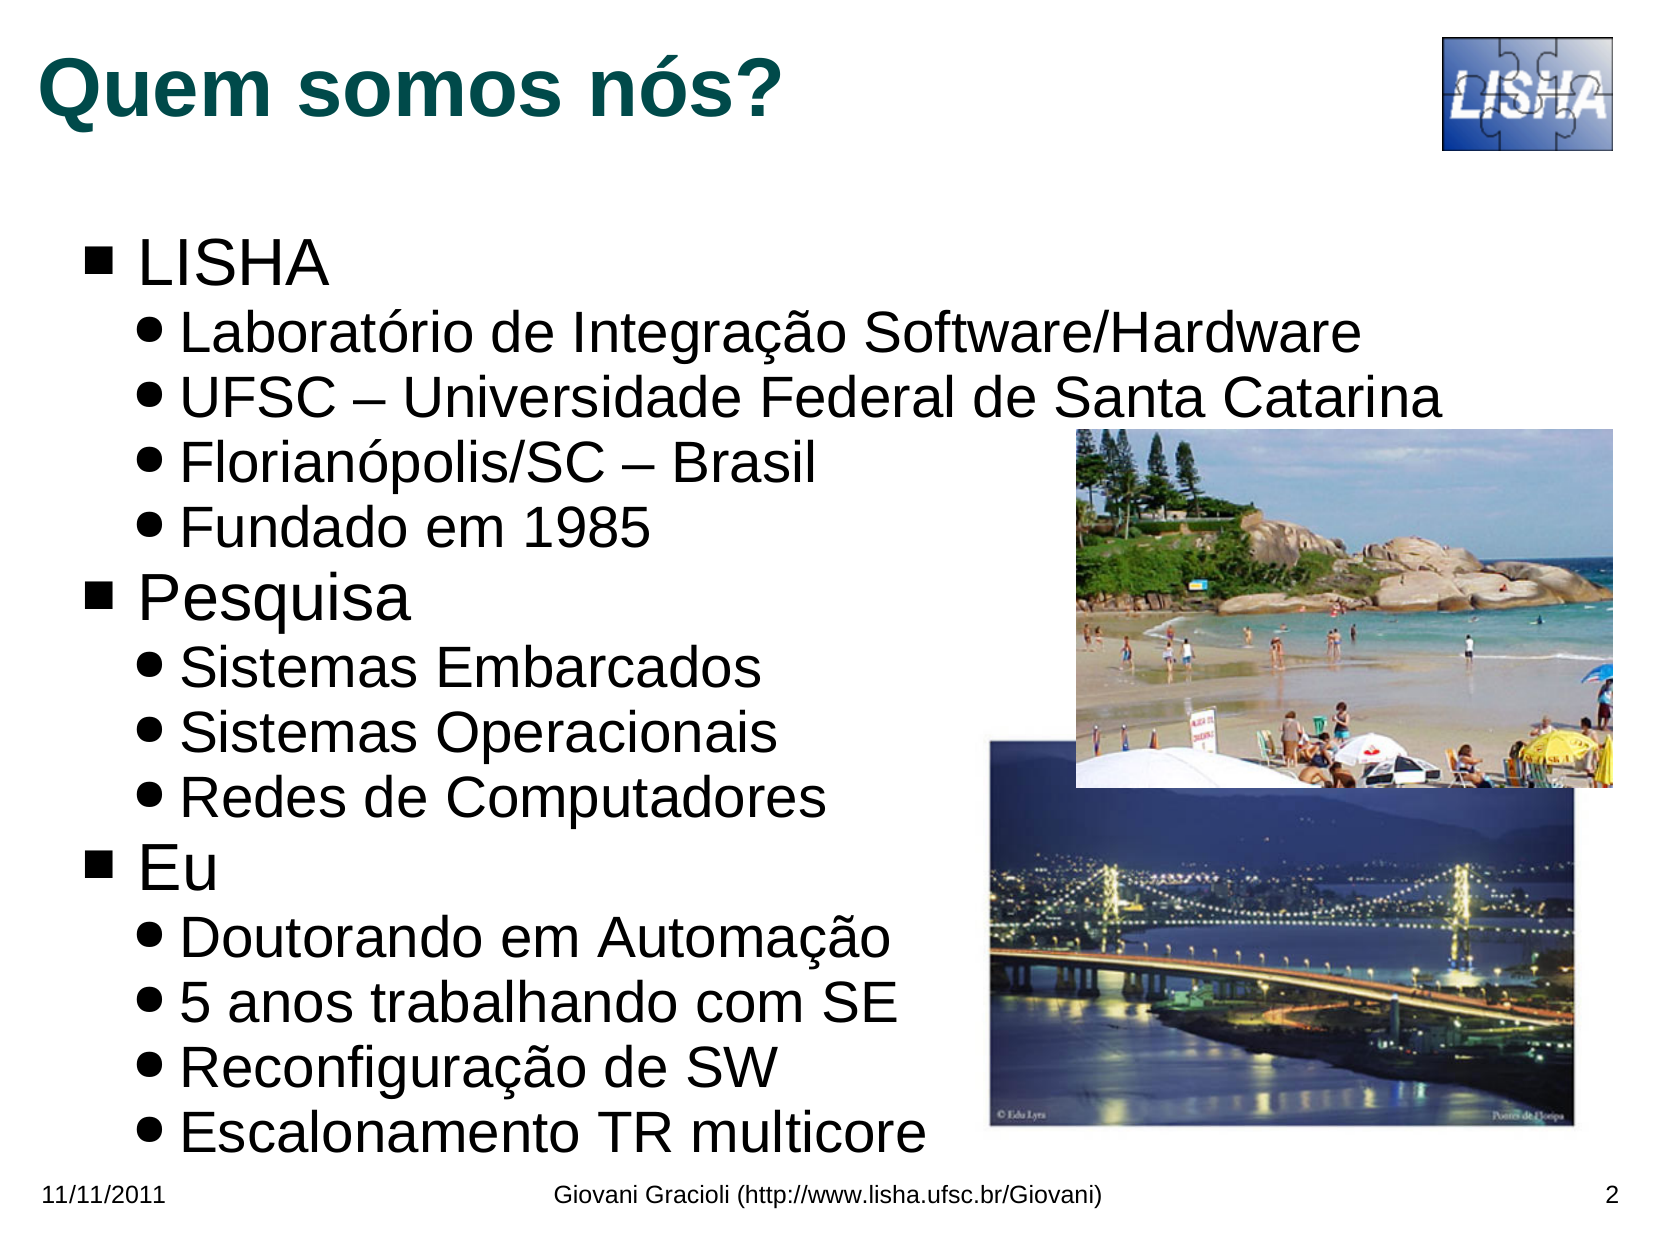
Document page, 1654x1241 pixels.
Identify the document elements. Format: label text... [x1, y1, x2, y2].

picture [975, 429, 1613, 1141]
title Quem somos nós? [37, 37, 1426, 151]
list LISHA Laboratório de Integração Software/Hardware UFSC – Universidade Federal de Santa Catarina Florianópolis/SC – Brasil Fundado em 1985 Pesquisa Sistemas Embarcados Sistemas Operacionais Redes de Computadores Eu Doutorando em Automação 5 anos trabalhando com SE Reconfiguração de SW Escalonamento TR multicore [37, 225, 1613, 1239]
picture [1442, 37, 1613, 151]
